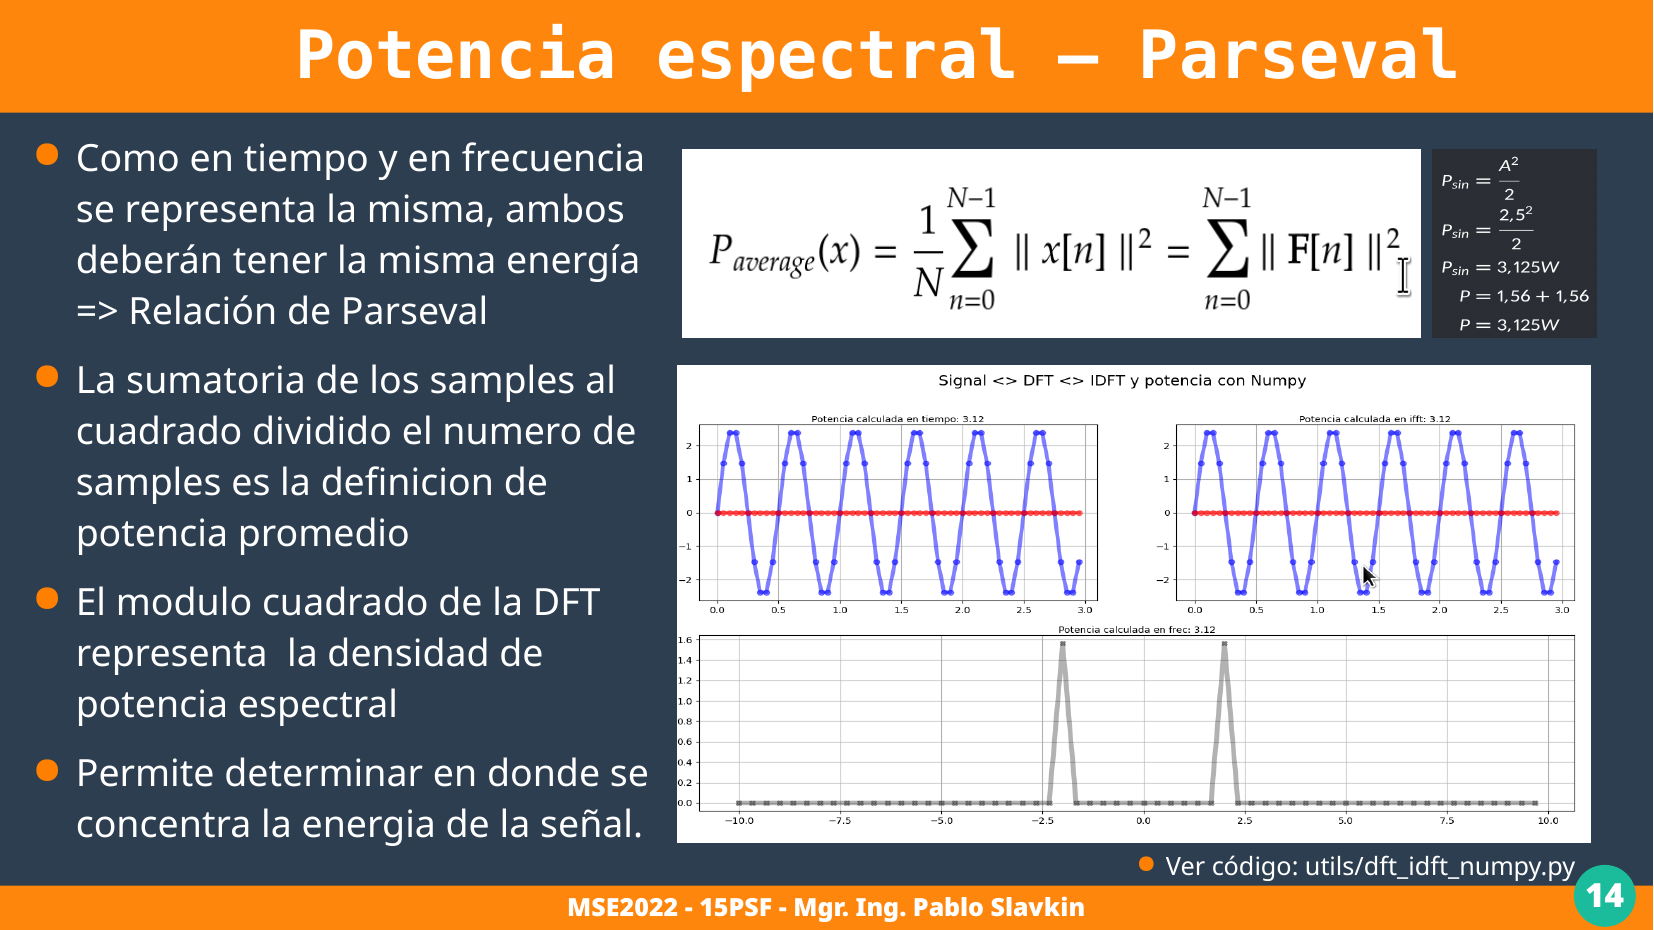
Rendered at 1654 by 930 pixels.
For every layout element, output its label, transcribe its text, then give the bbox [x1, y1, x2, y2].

picture [682, 149, 1421, 338]
list Ver código: utils/dft_idft_numpy.py [1126, 848, 1583, 887]
title Potencia espectral – Parseval [295, 16, 1571, 113]
picture [1432, 149, 1597, 338]
picture [677, 365, 1591, 843]
list Como en tiempo y en frecuencia se representa la misma, ambos deberán tener la misma energía => Relación de Parseval La sumatoria de los samples al cuadrado dividido el numero de samples es la definicion de potencia promedio El modulo cuadrado de la DFT representa la densidad de potencia espectral Permite determinar en donde se concentra la energia de la señal. [17, 131, 658, 863]
